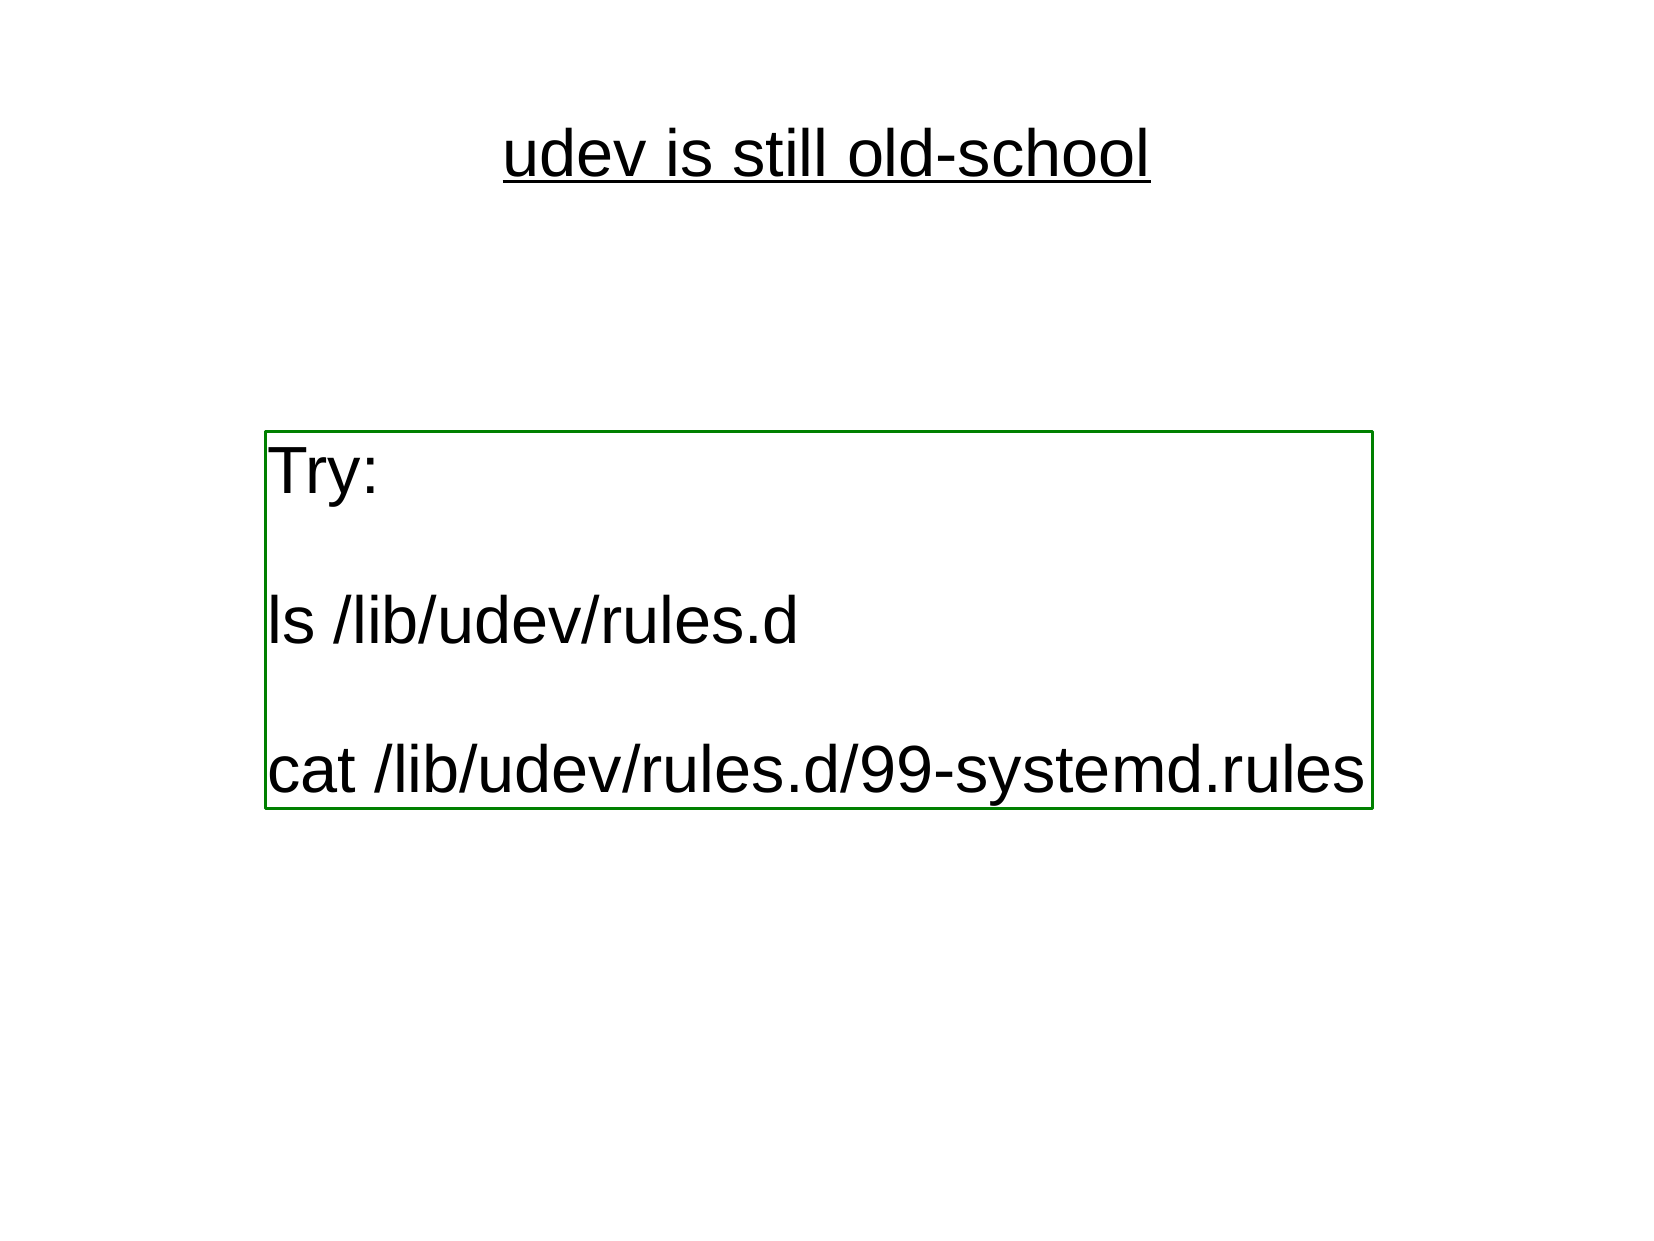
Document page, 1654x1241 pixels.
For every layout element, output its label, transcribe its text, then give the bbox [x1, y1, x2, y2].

subtitle Try: ls /lib/udev/rules.d cat /lib/udev/rules.d/99-systemd.rules [265, 431, 1373, 809]
title udev is still old-school [82, 49, 1571, 257]
